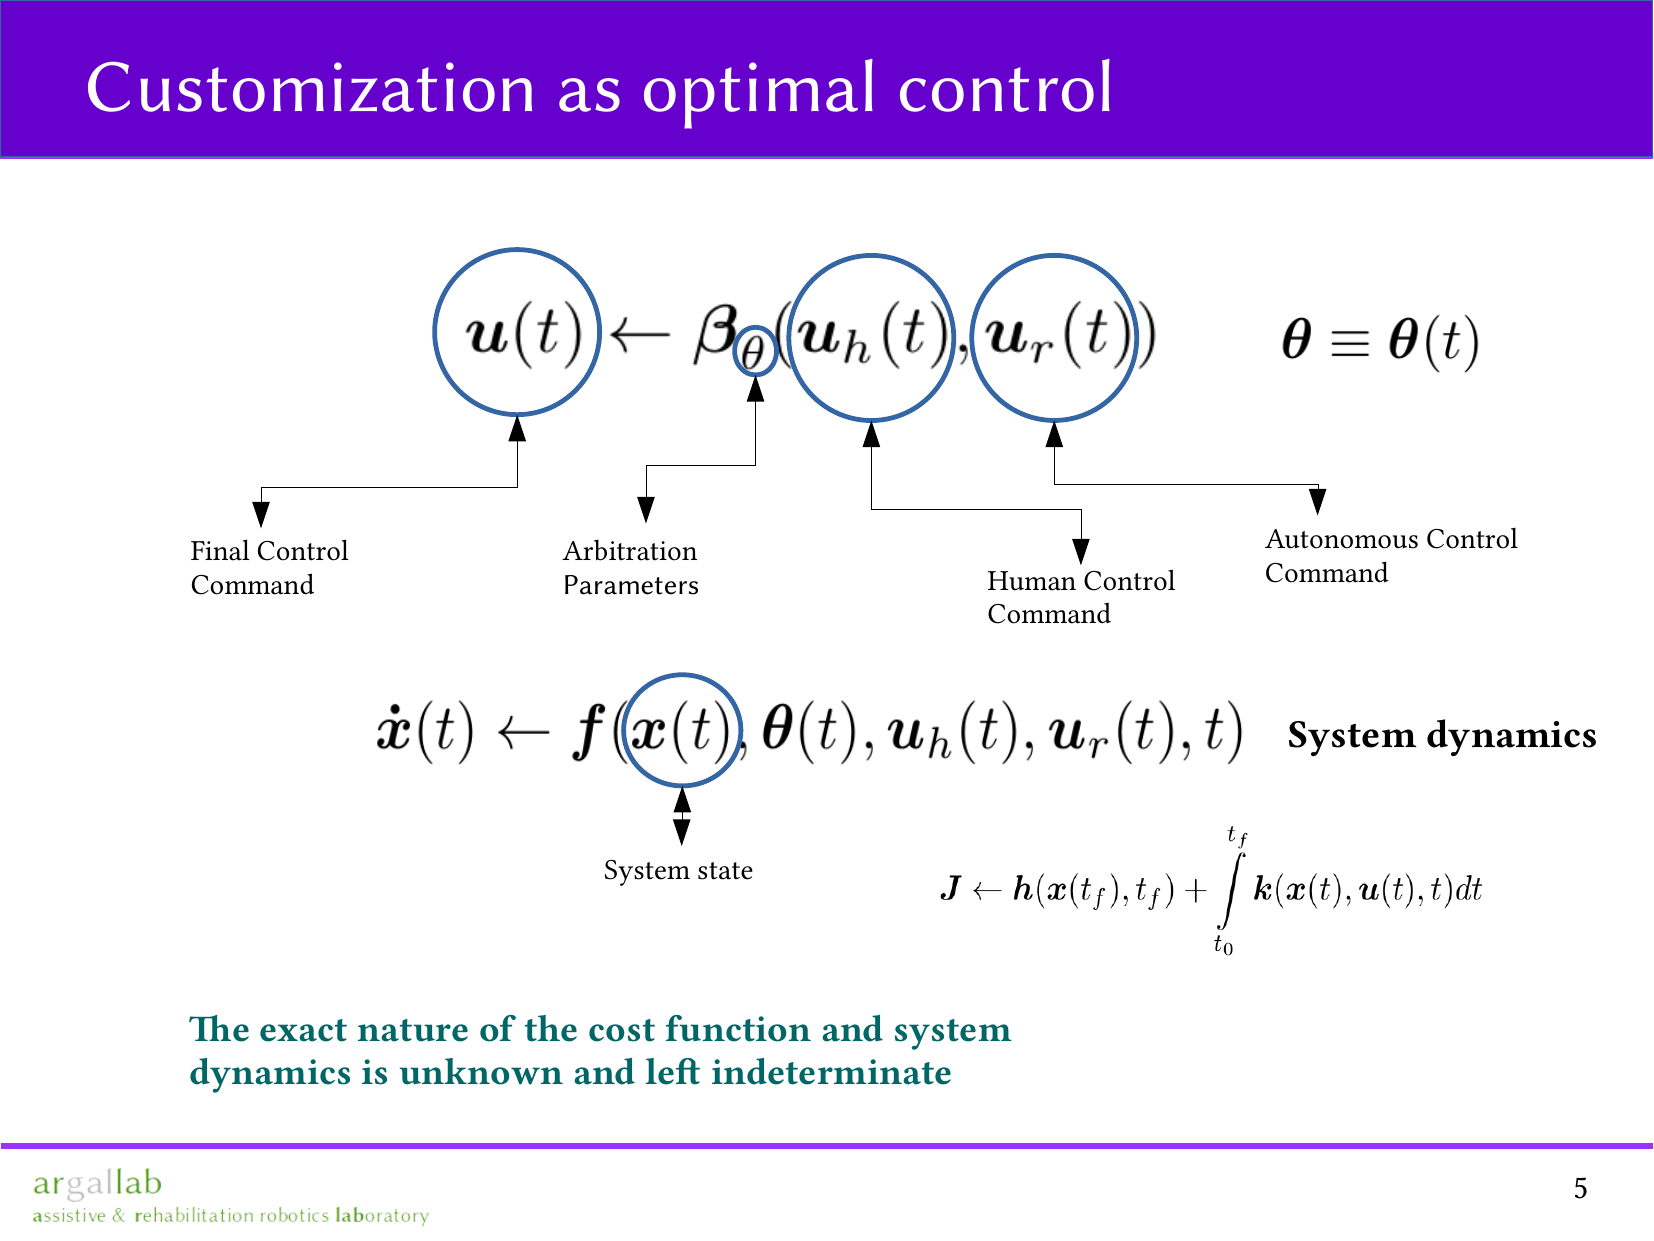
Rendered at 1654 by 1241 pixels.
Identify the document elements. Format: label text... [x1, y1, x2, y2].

picture [362, 667, 1264, 801]
text_box Autonomous Control Command [1250, 515, 1556, 598]
text_box Arbitration Parameters [547, 527, 853, 610]
text_box Customization as optimal control [69, 36, 1621, 138]
picture [1087, 261, 1209, 410]
text_box System state [589, 846, 775, 895]
text_box System dynamics [1274, 704, 1620, 765]
picture [920, 822, 1516, 961]
text_box Final Control Command [176, 527, 482, 609]
picture [422, 261, 487, 410]
picture [21, 1140, 444, 1241]
text_box [734, 327, 777, 375]
text_box The exact nature of the cost function and system dynamics is unknown and left indeterminate [174, 1000, 1050, 1102]
text_box Human Control Command [972, 556, 1278, 639]
picture [548, 261, 839, 410]
text_box [788, 255, 954, 421]
text_box [434, 249, 600, 415]
picture [1226, 279, 1512, 396]
text_box [971, 255, 1137, 421]
text_box [623, 674, 741, 786]
picture [904, 261, 1021, 410]
